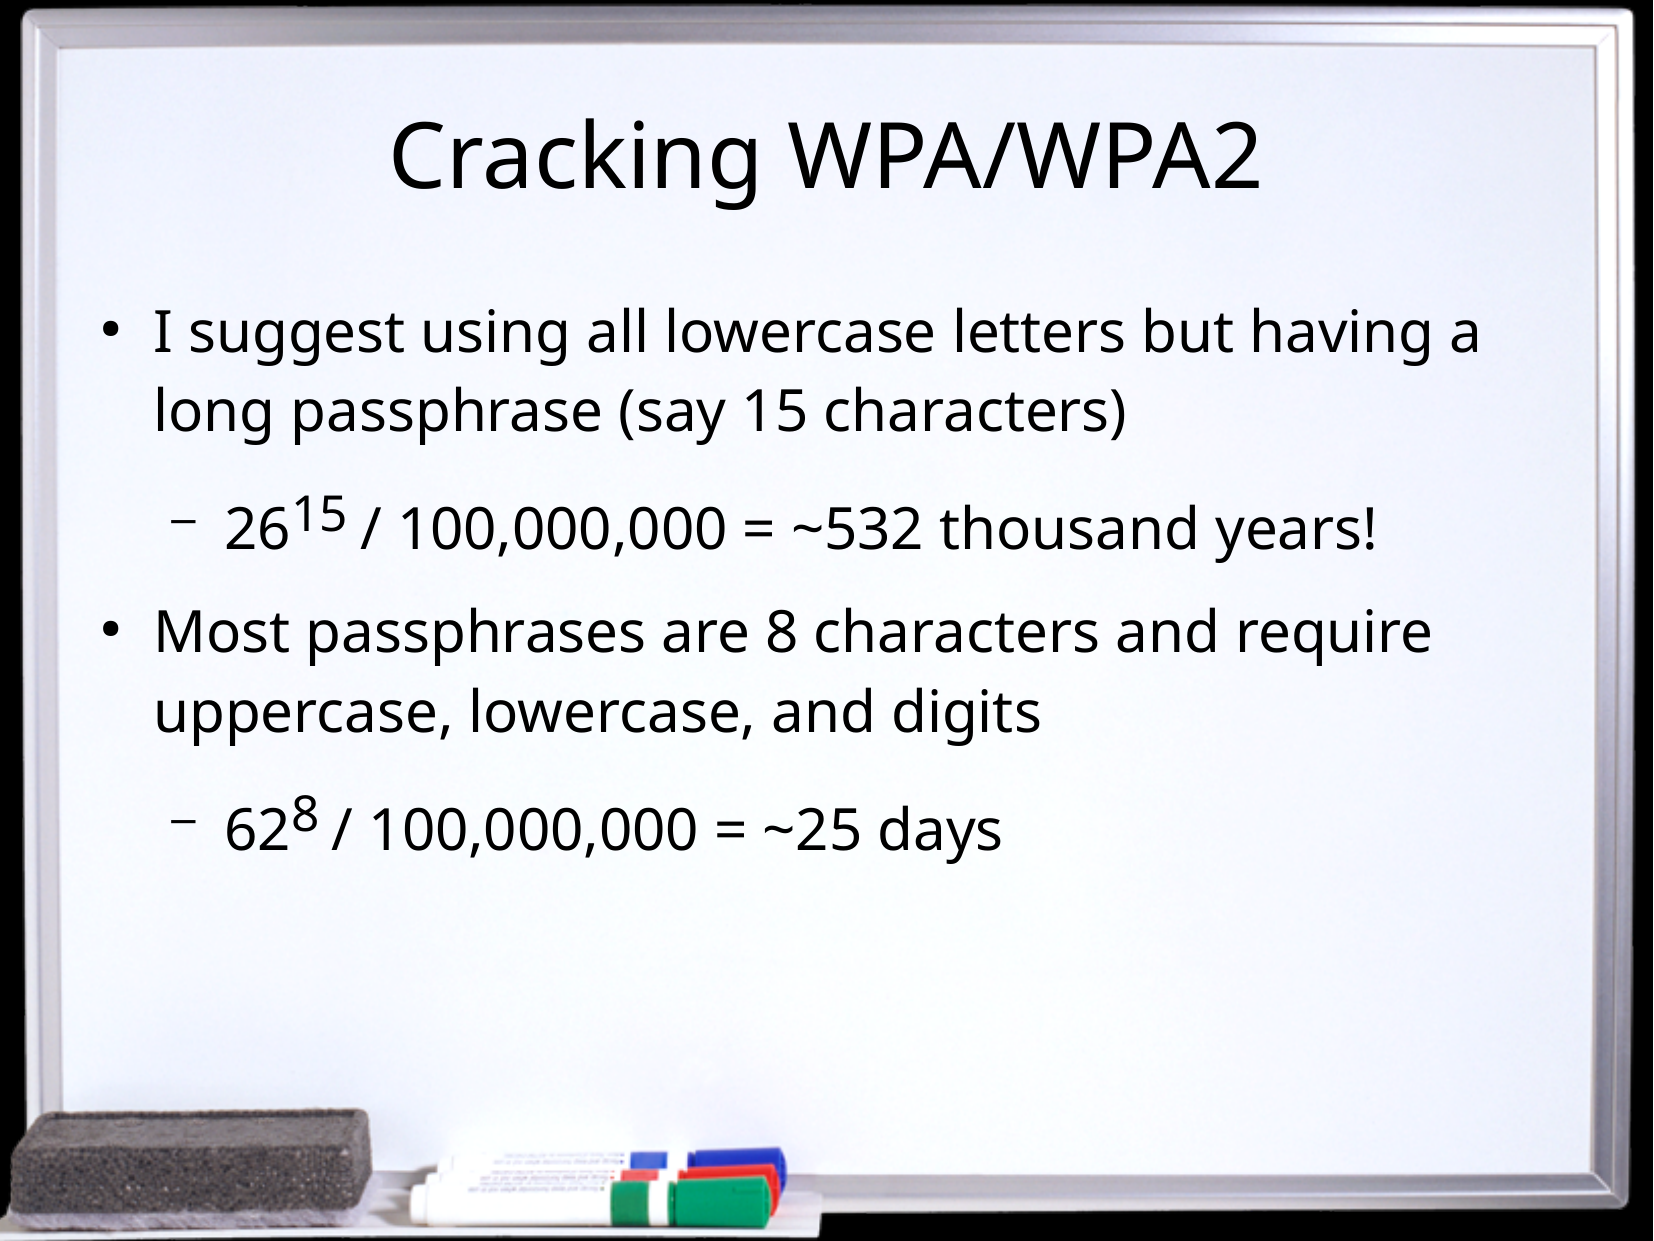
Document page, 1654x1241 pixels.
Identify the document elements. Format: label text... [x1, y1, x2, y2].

picture [0, 0, 1654, 1241]
title Cracking WPA/WPA2 [82, 49, 1571, 257]
list I suggest using all lowercase letters but having a long passphrase (say 15 characters) 2615 / 100,000,000 = ~532 thousand years! Most passphrases are 8 characters and require uppercase, lowercase, and digits 628 / 100,000,000 = ~25 days [82, 290, 1571, 1109]
